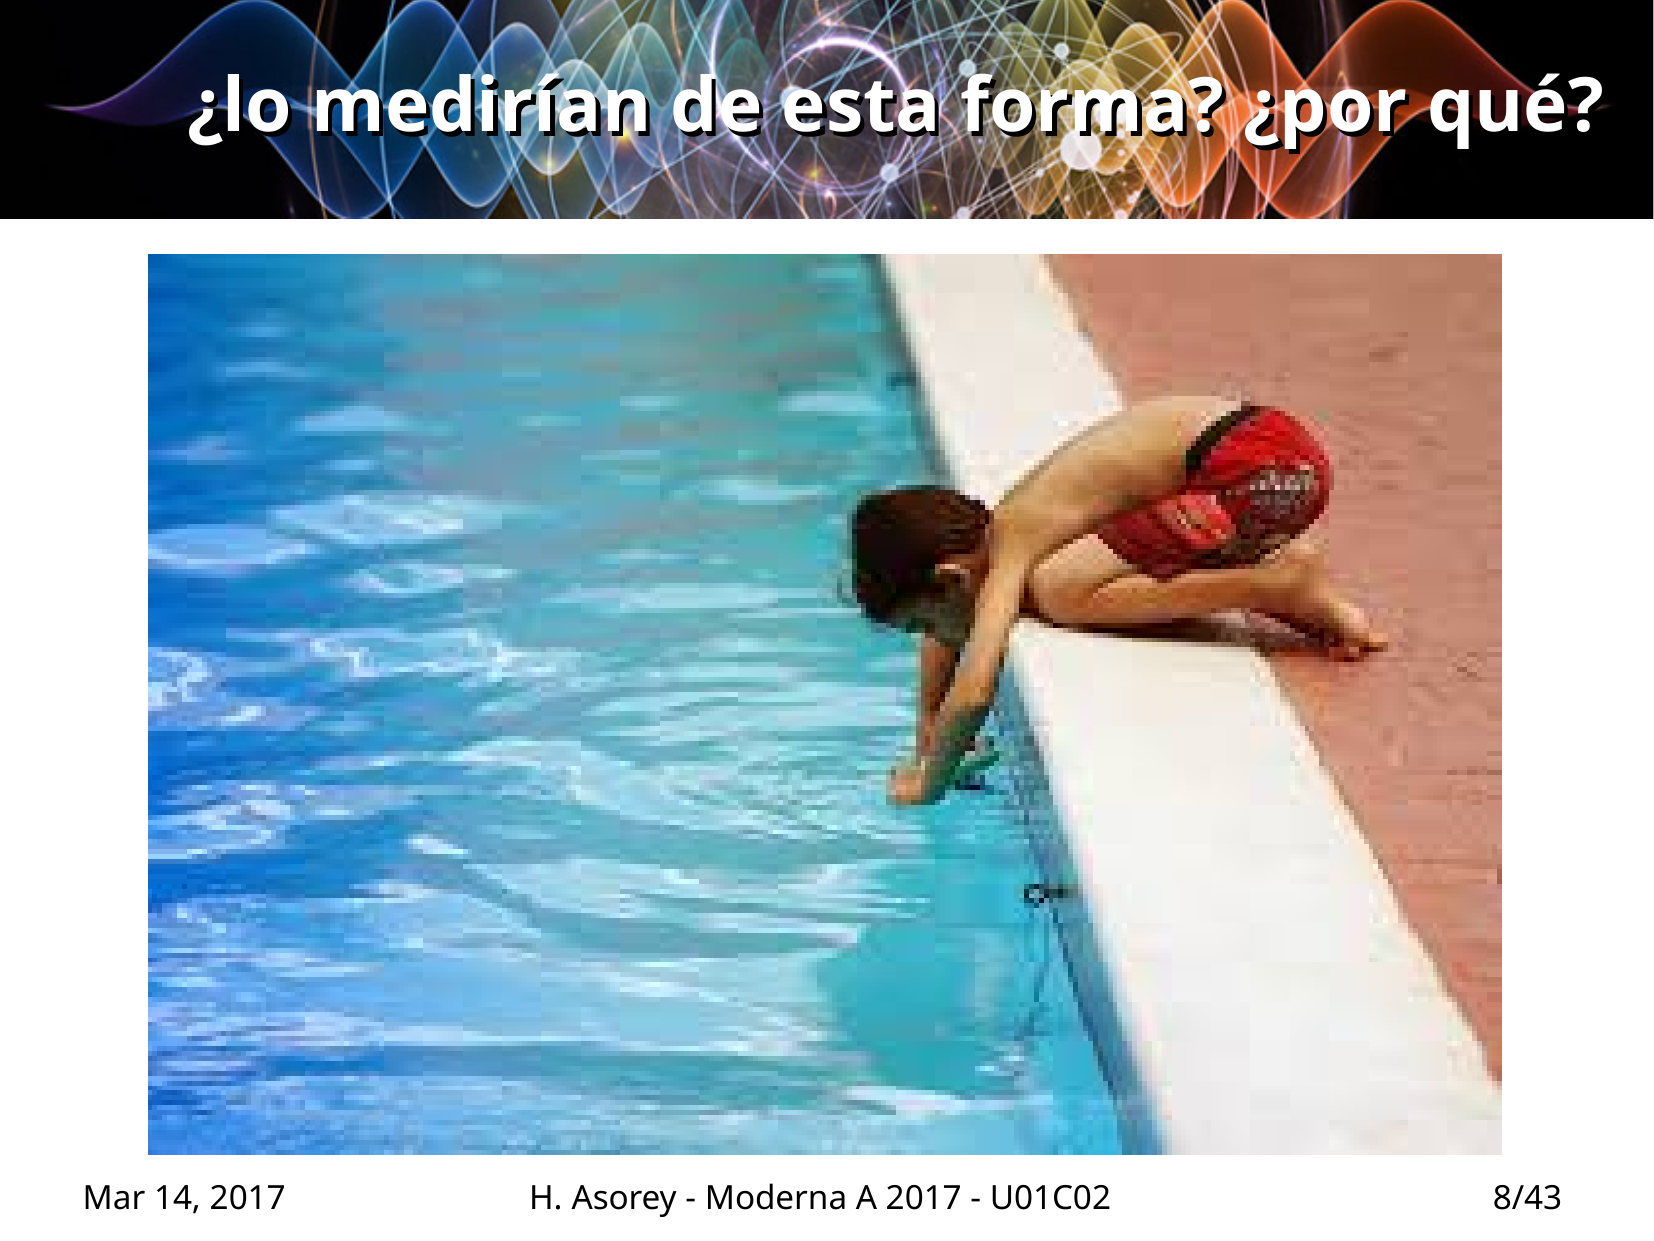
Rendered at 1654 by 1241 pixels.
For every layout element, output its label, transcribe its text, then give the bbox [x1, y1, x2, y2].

picture [148, 254, 1502, 1156]
picture [0, 0, 1654, 219]
title ¿lo medirían de esta forma? ¿por qué? [45, 15, 1606, 191]
